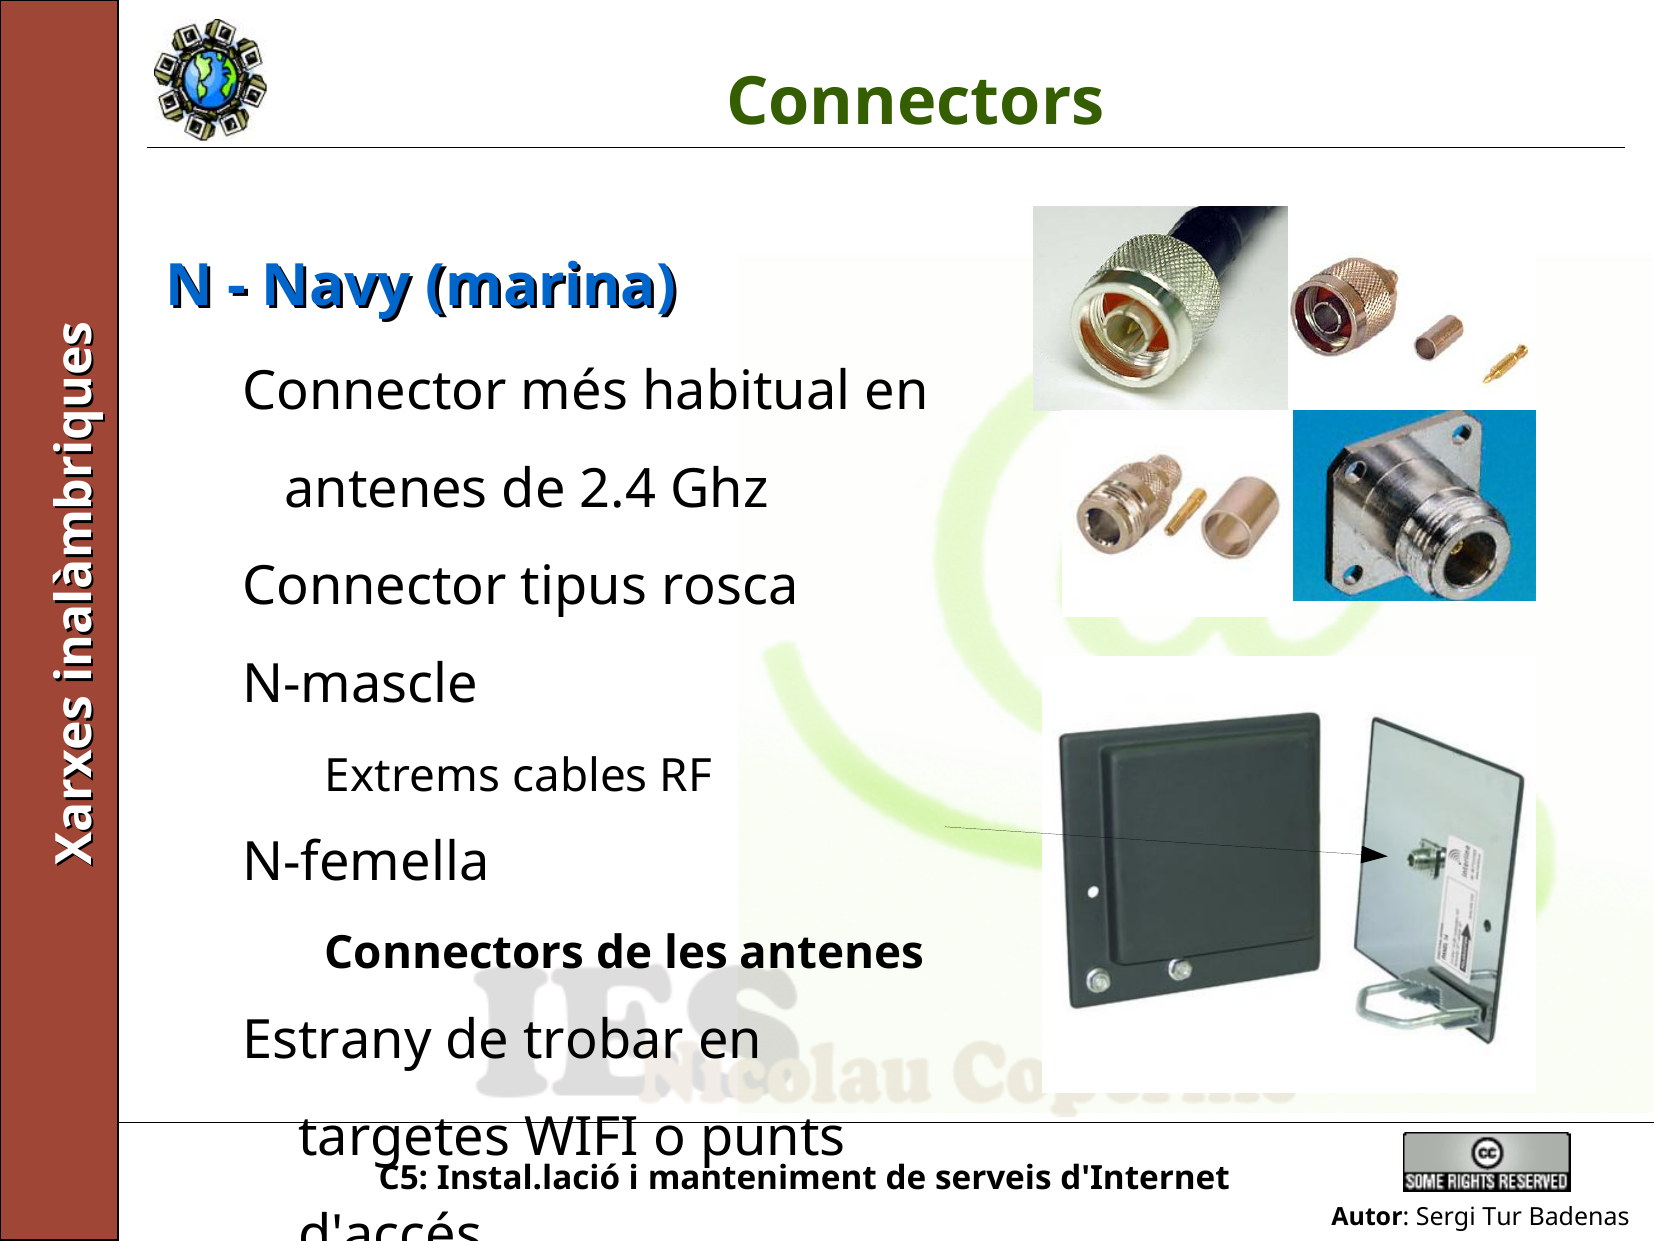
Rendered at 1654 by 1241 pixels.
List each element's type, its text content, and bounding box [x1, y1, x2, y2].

picture [154, 19, 268, 142]
picture [1033, 206, 1536, 617]
title Connectors [171, 56, 1654, 141]
picture [466, 252, 1654, 1117]
list N - Navy (marina) Connector més habitual en antenes de 2.4 Ghz Connector tipus rosca N-mascle Extrems cables RF N-femella Connectors de les antenes Estrany de trobar en targetes WIFI o punts d'accés [147, 242, 1636, 1078]
picture [1403, 1132, 1571, 1192]
